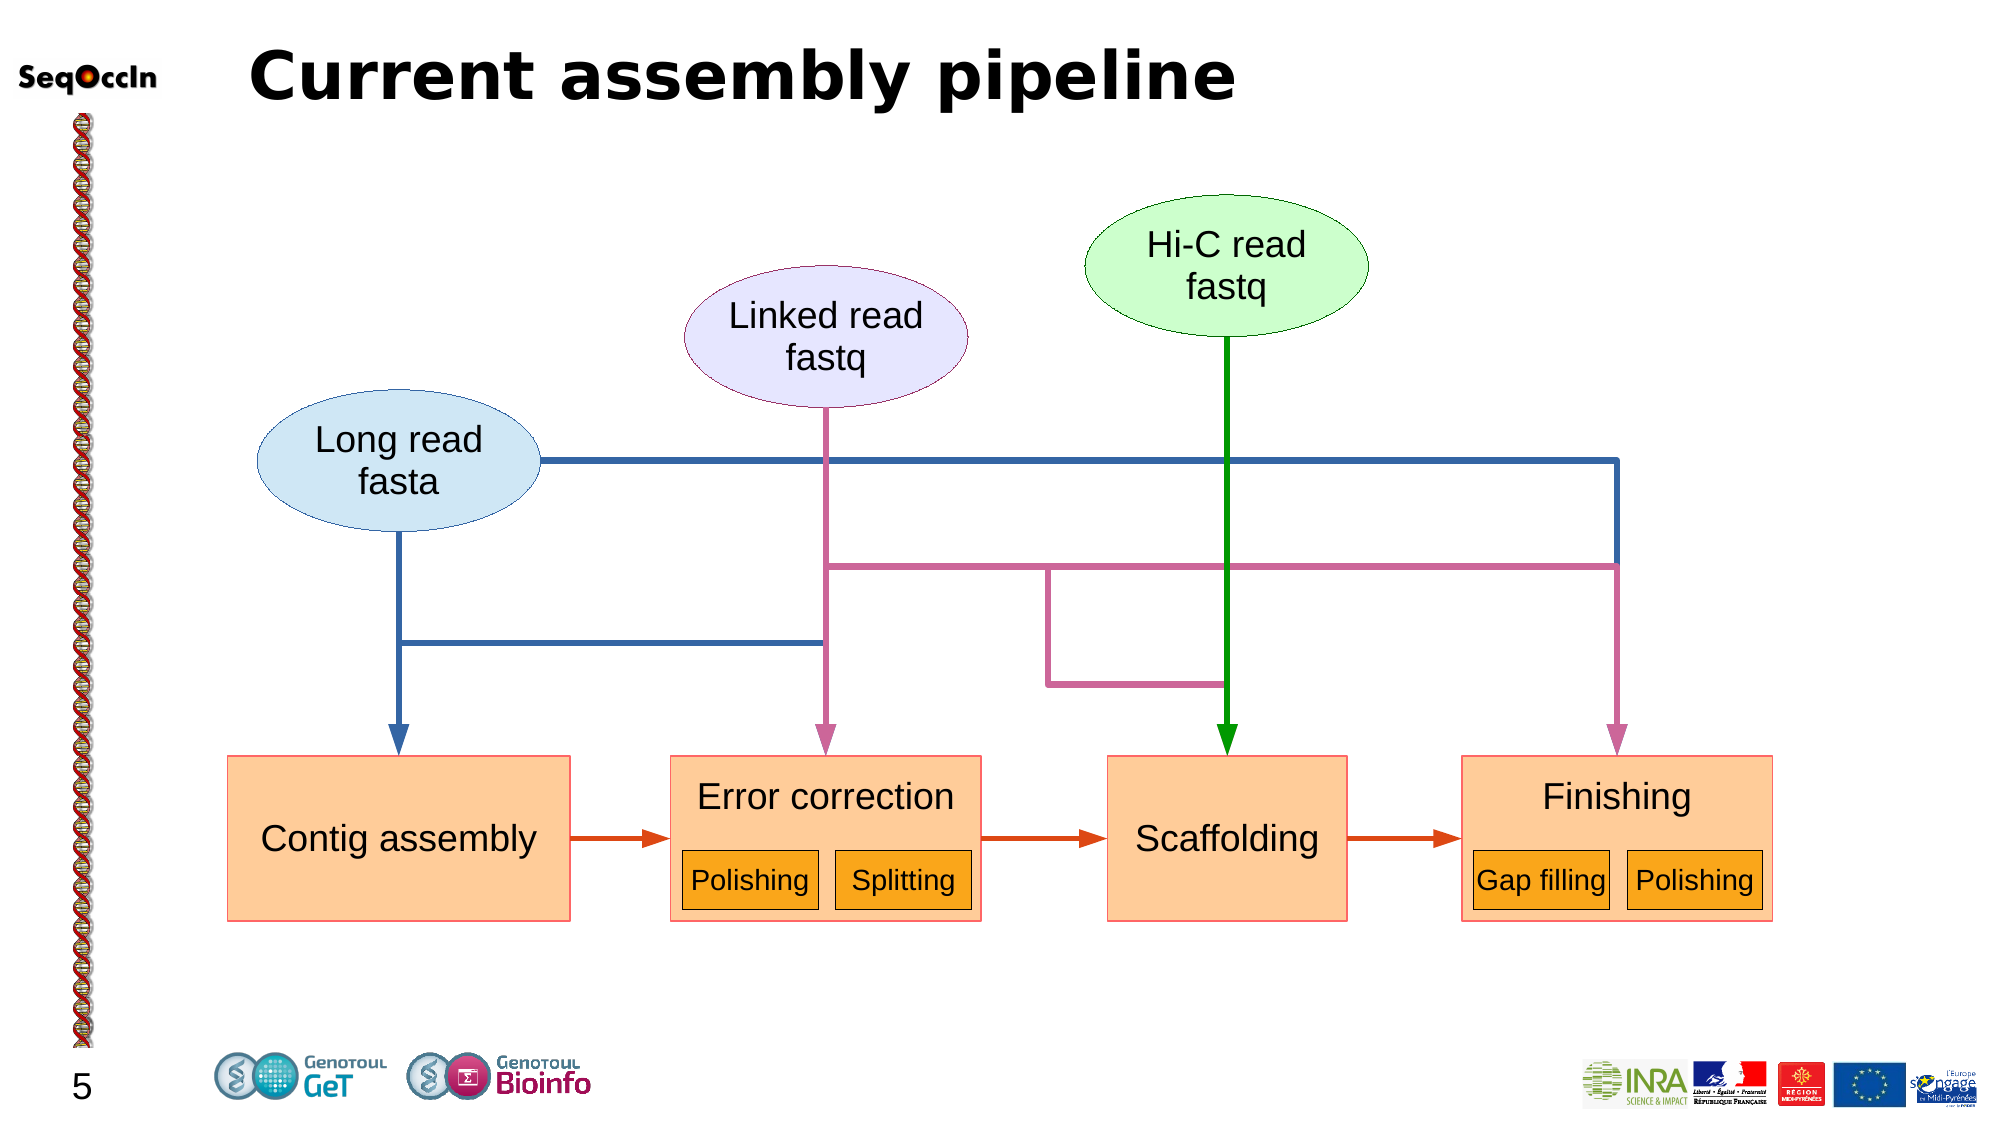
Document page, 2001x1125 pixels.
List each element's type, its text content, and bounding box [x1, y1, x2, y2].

text_box Polishing [1627, 850, 1763, 910]
picture [1581, 1059, 1689, 1109]
text_box Scaffolding [1107, 755, 1348, 922]
text_box Finishing [1461, 755, 1773, 922]
title Current assembly pipeline [198, 21, 1924, 121]
picture [1778, 1062, 1825, 1106]
text_box Error correction [670, 755, 982, 922]
text_box Gap filling [1473, 850, 1610, 910]
text_box Hi-C read fastq [1084, 194, 1369, 337]
text_box Contig assembly [227, 755, 571, 922]
text_box Linked read fastq [684, 265, 969, 408]
picture [208, 1046, 392, 1106]
picture [13, 58, 162, 99]
picture [400, 1046, 597, 1106]
picture [1832, 1061, 1983, 1111]
text_box Polishing [682, 850, 819, 910]
text_box Splitting [835, 850, 972, 910]
picture [73, 113, 91, 1048]
text_box Long read fasta [257, 389, 541, 532]
